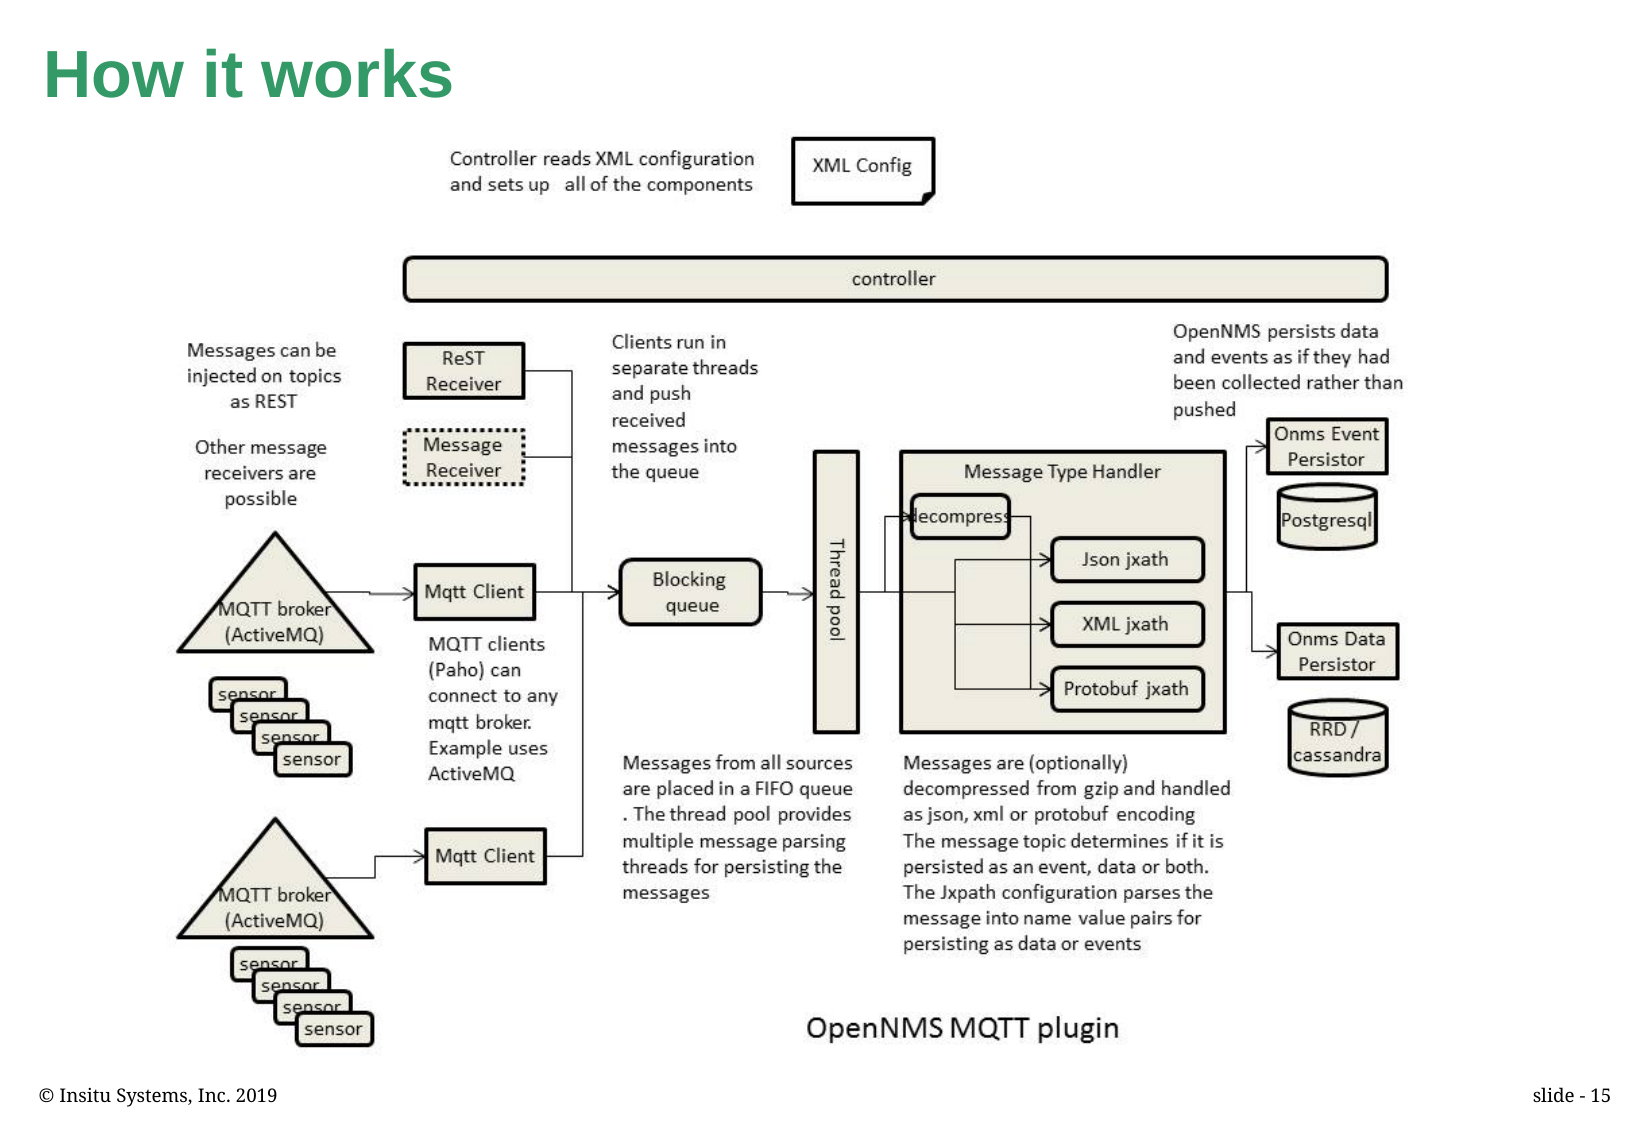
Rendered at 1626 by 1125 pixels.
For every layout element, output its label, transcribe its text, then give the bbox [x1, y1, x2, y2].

picture [156, 106, 1451, 1077]
title How it works [28, 34, 1167, 105]
